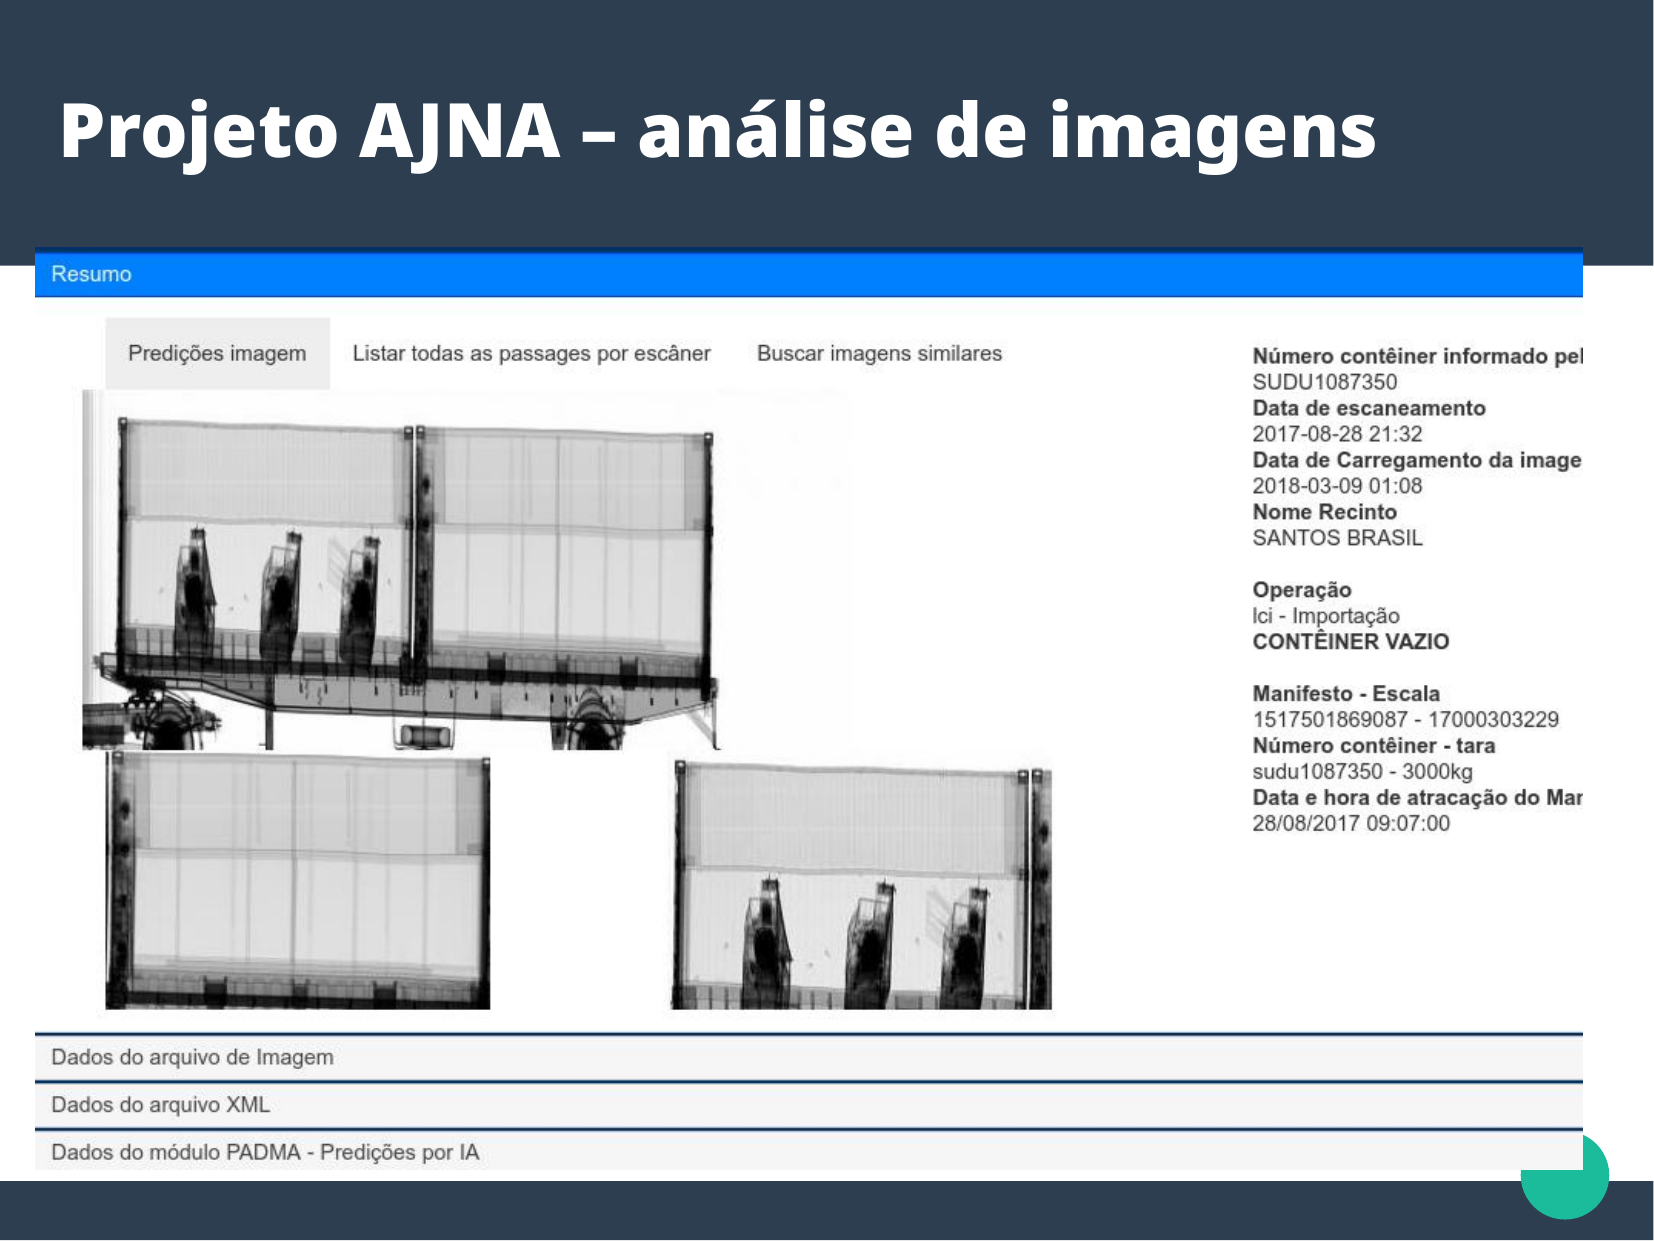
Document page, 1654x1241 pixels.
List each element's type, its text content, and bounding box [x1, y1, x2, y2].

picture [35, 247, 1583, 1170]
title Projeto AJNA – análise de imagens [59, 49, 1595, 207]
